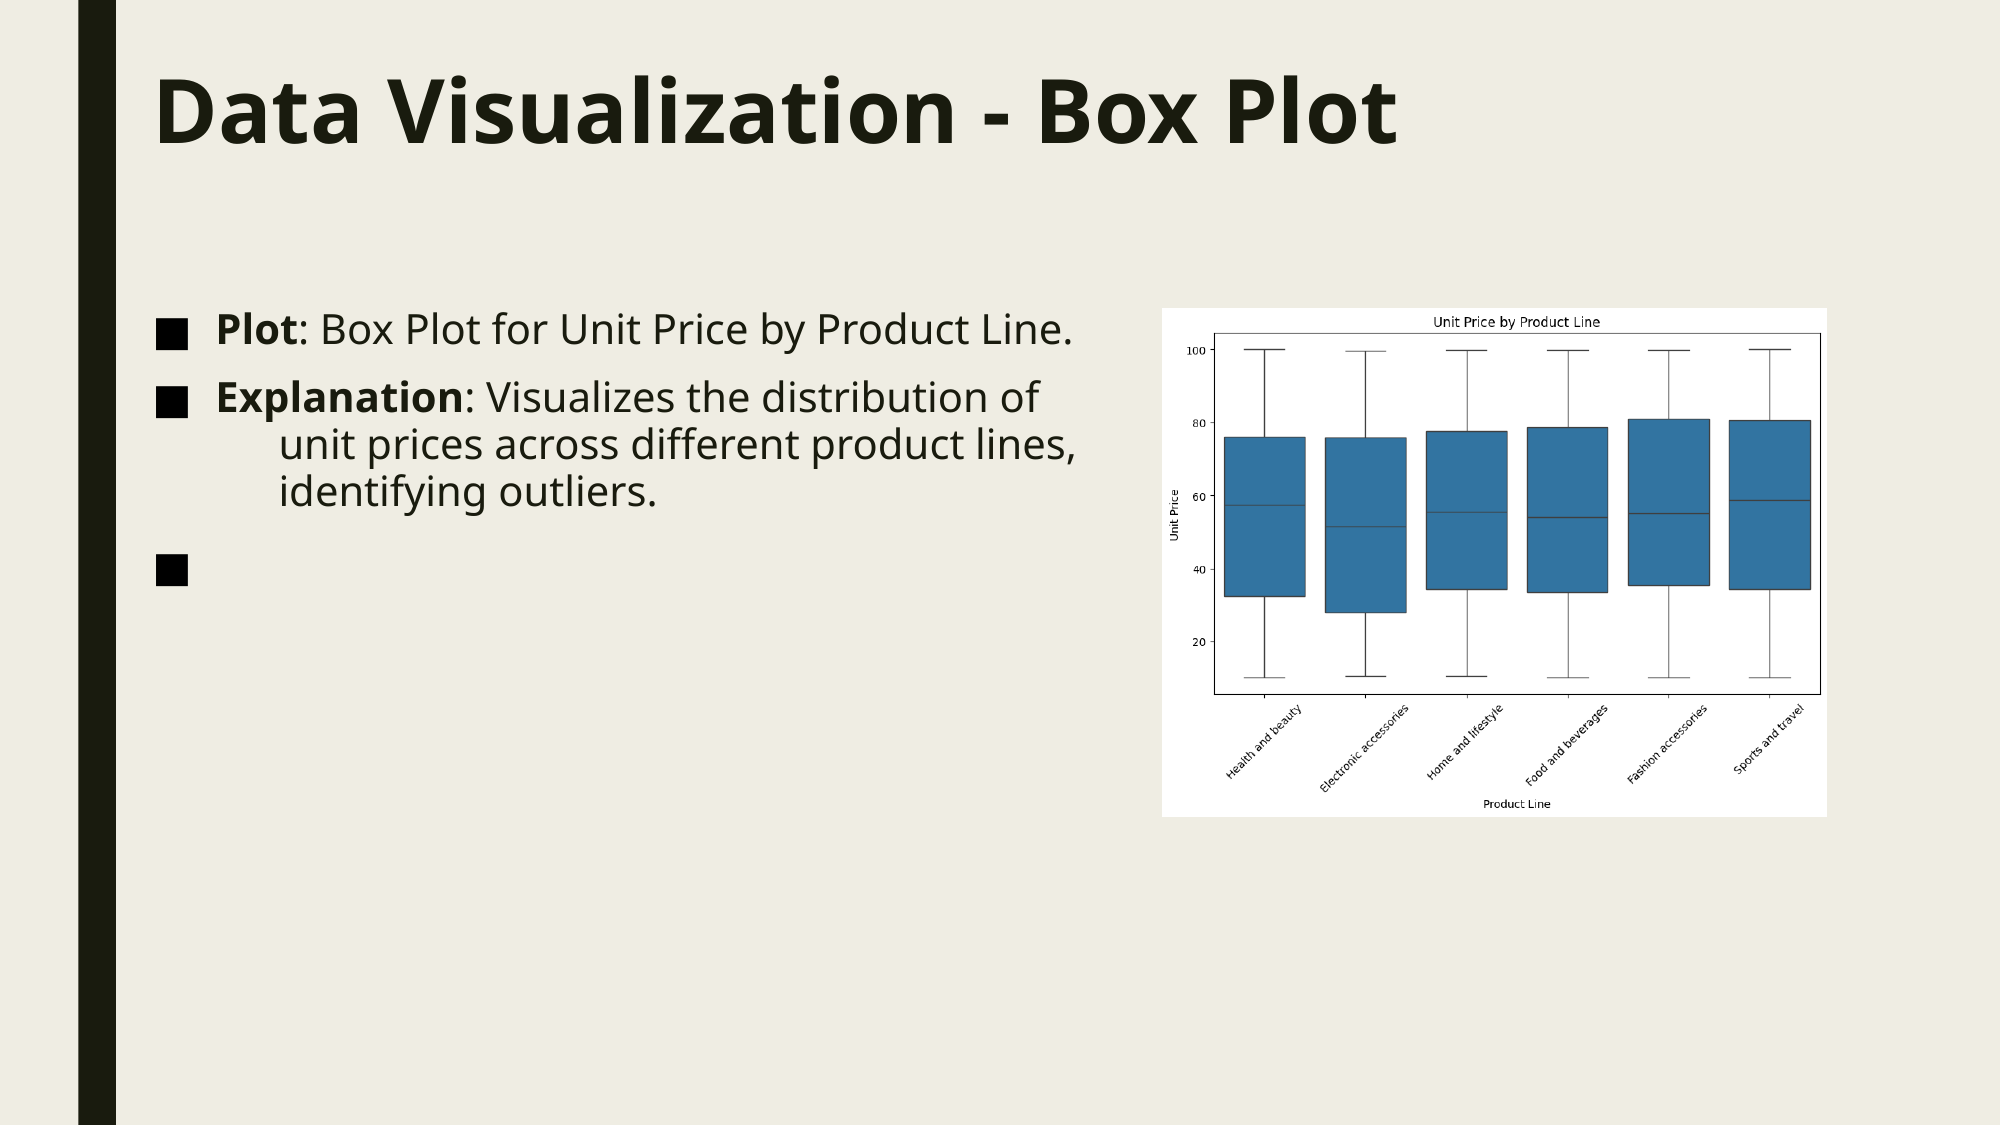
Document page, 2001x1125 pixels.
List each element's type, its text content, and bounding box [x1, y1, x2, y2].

list Plot: Box Plot for Unit Price by Product Line. Explanation: Visualizes the distribution of unit prices across different product lines, identifying outliers. [137, 299, 1140, 1014]
title Data Visualization - Box Plot [137, 59, 1863, 278]
picture [1162, 308, 1827, 817]
